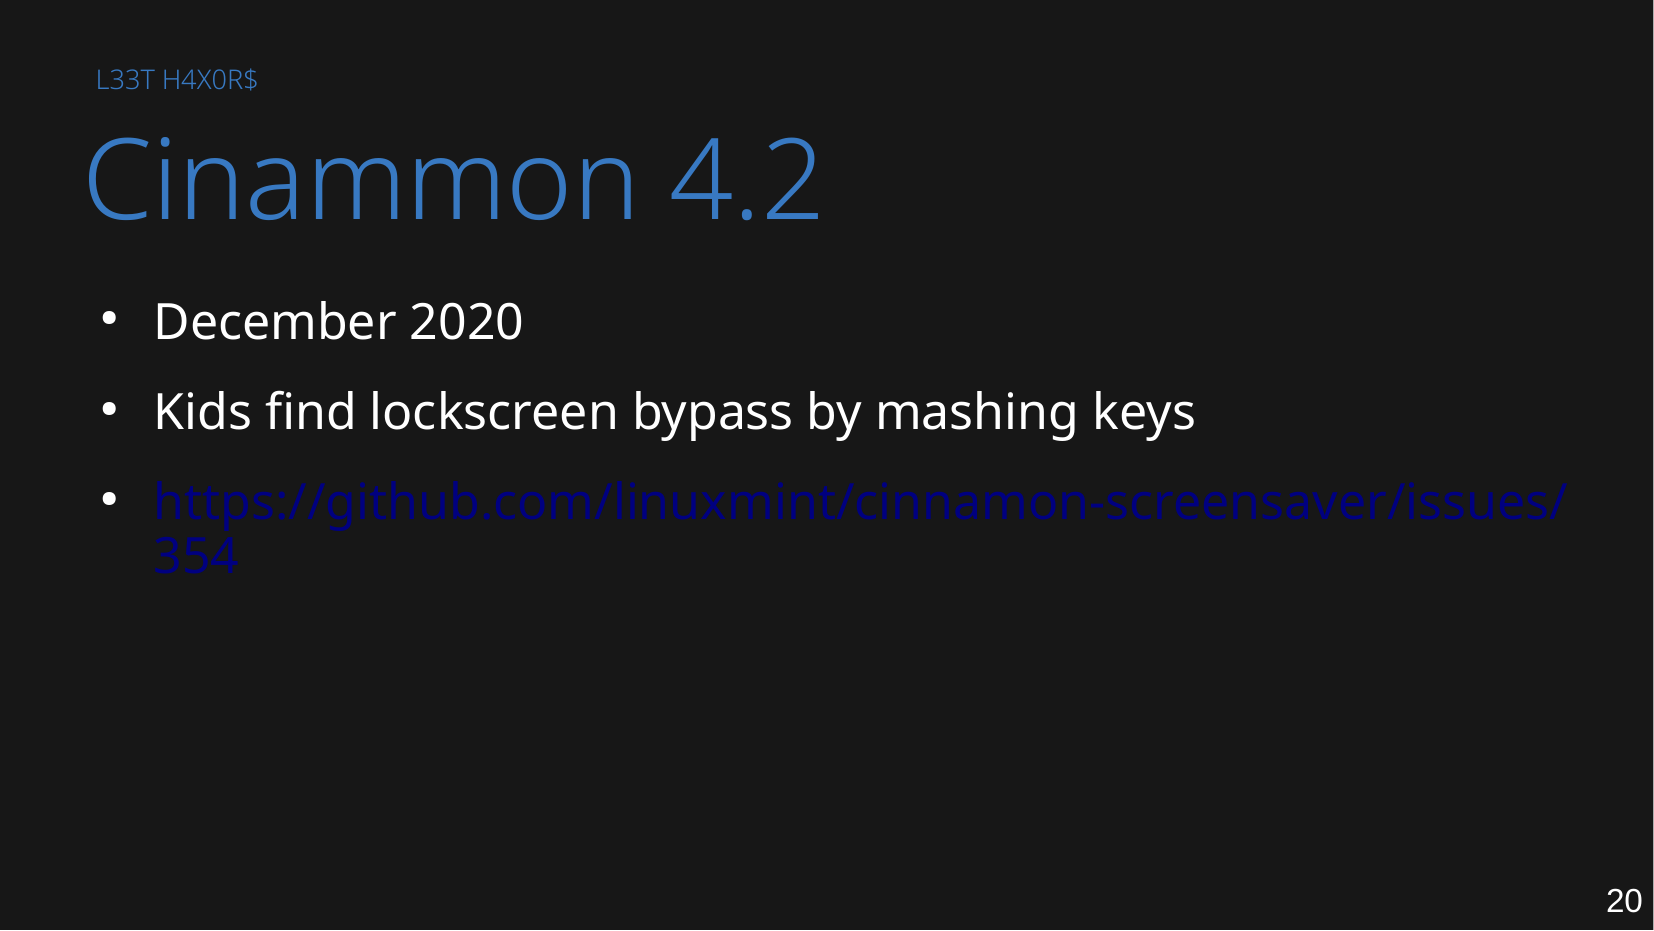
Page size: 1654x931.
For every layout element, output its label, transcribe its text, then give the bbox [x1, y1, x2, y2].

title Cinammon 4.2 [82, 60, 1654, 253]
list December 2020 Kids find lockscreen bypass by mashing keys https://github.com/linuxmint/cinnamon-screensaver/issues/354 [82, 285, 1571, 795]
text_box <number> [1591, 874, 1654, 931]
title L33T H4X0R$ [95, 60, 1316, 98]
